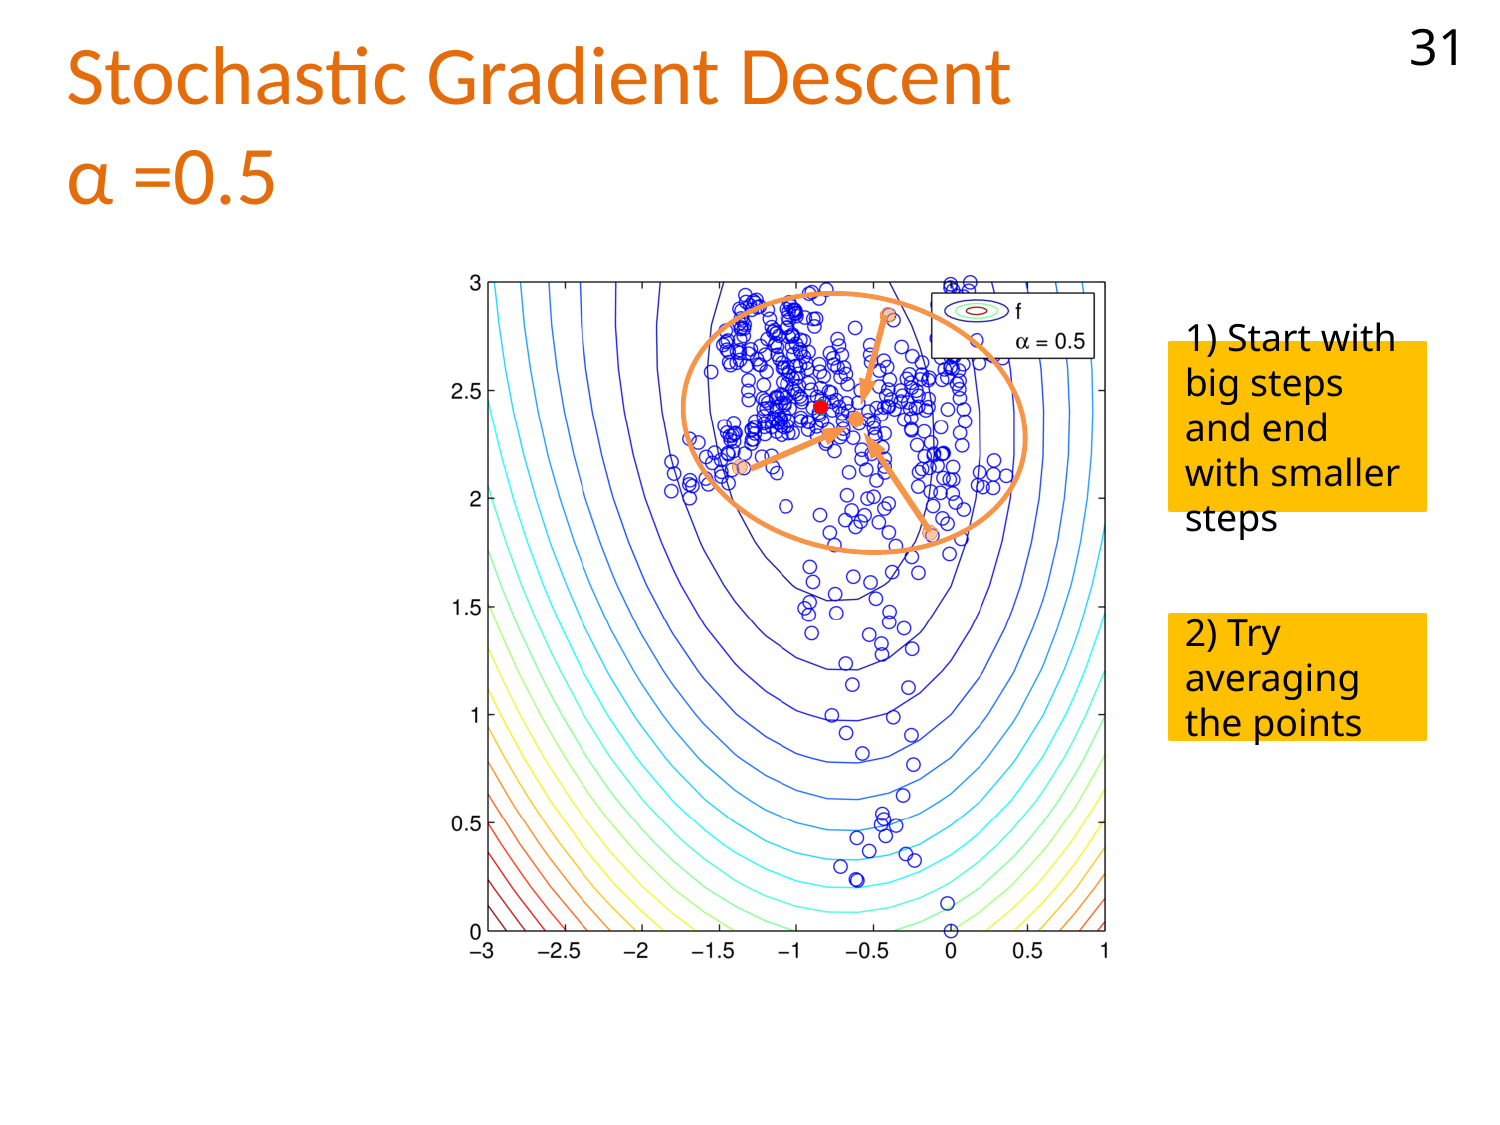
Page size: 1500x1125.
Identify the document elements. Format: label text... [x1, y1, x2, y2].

picture [384, 222, 1180, 1018]
text_box [732, 459, 748, 475]
text_box [813, 399, 829, 415]
text_box [848, 411, 864, 427]
text_box Stochastic Gradient Descent α =0.5 [51, 27, 1432, 215]
text_box [880, 307, 896, 323]
text_box 2) Try averaging the points [1170, 614, 1426, 739]
text_box 1) Start with big steps and end with smaller steps [1170, 342, 1426, 511]
text_box [922, 525, 938, 541]
